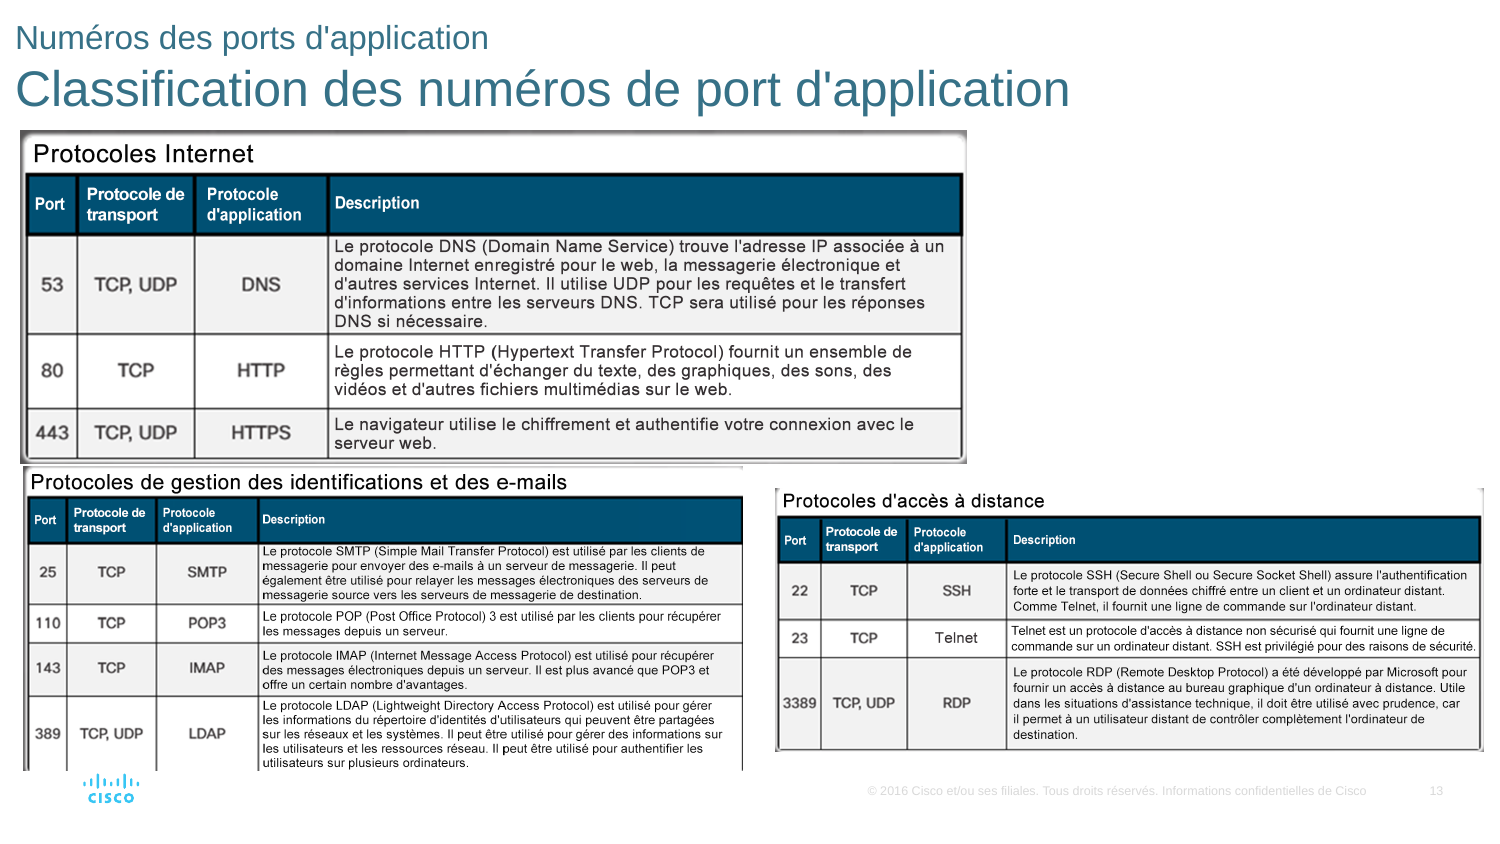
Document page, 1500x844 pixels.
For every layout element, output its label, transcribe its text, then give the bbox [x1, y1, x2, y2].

picture [775, 488, 1484, 752]
picture [23, 466, 743, 772]
picture [20, 130, 967, 464]
title Numéros des ports d'application Classification des numéros de port d'application [0, 3, 1500, 129]
